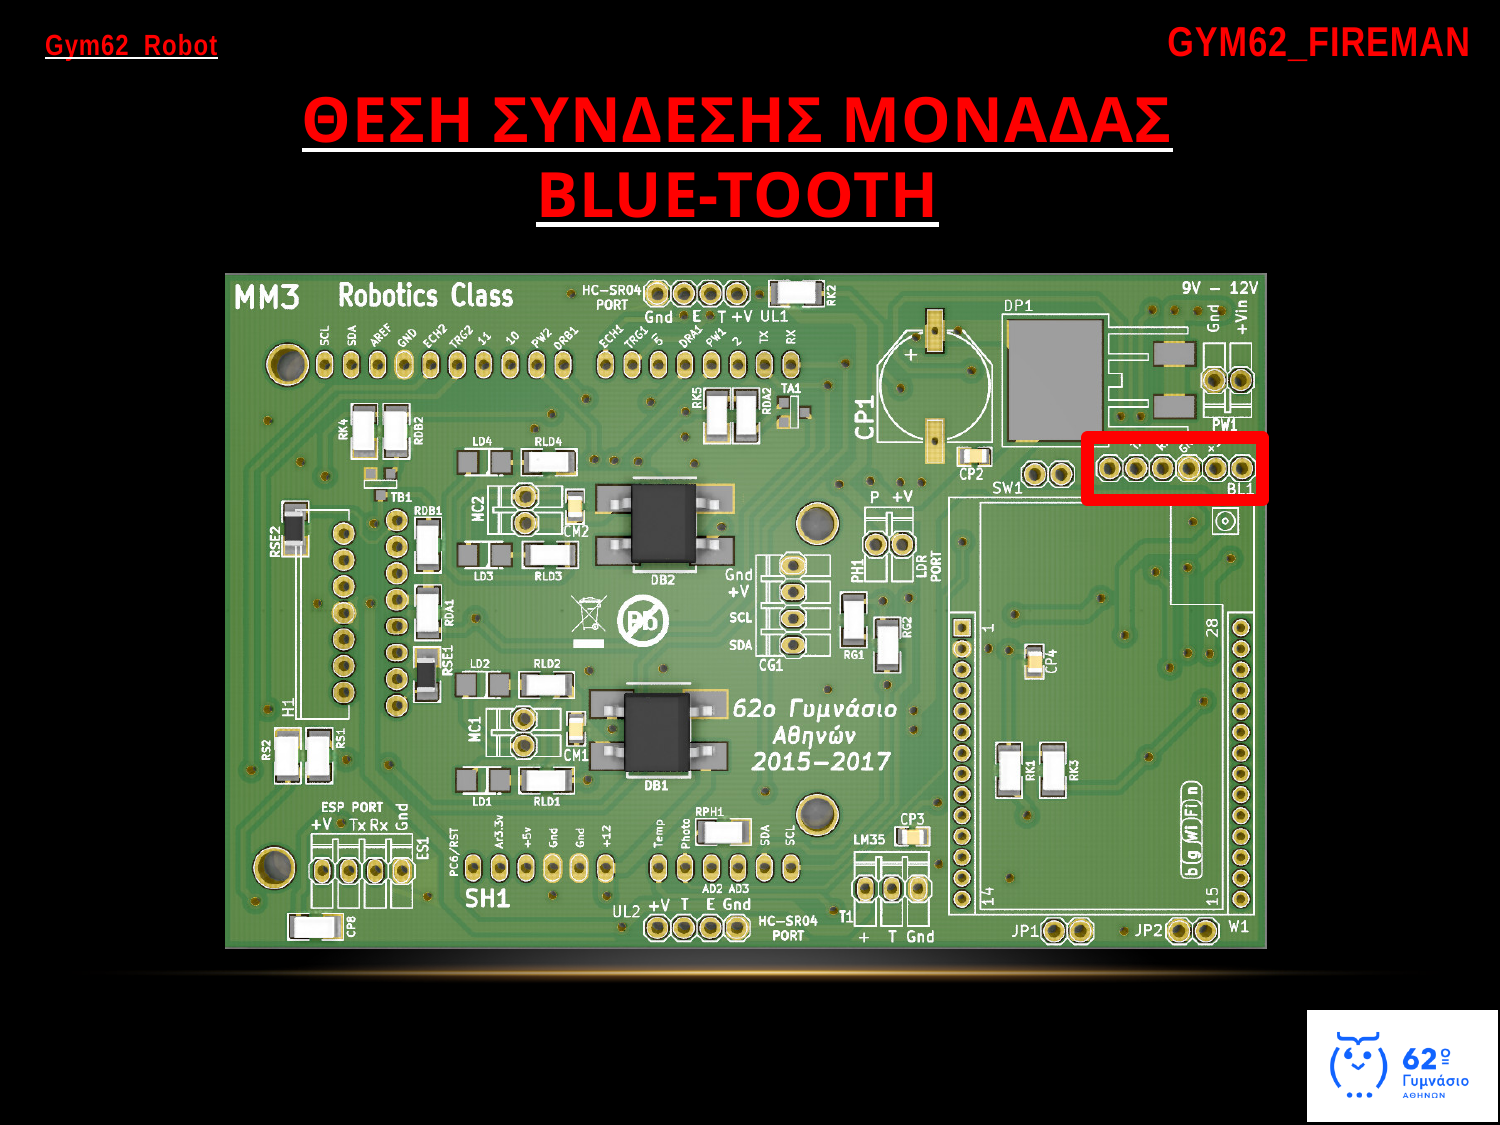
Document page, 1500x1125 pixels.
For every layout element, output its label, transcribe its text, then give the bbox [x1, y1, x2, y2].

picture [0, 0, 1500, 1125]
text_box Gym62_Robot [24, 6, 238, 69]
text_box Θεση συνδεσης Μοναδας blue-tooth [87, 49, 1388, 238]
text_box Gym62_FireMan [1143, 9, 1494, 73]
